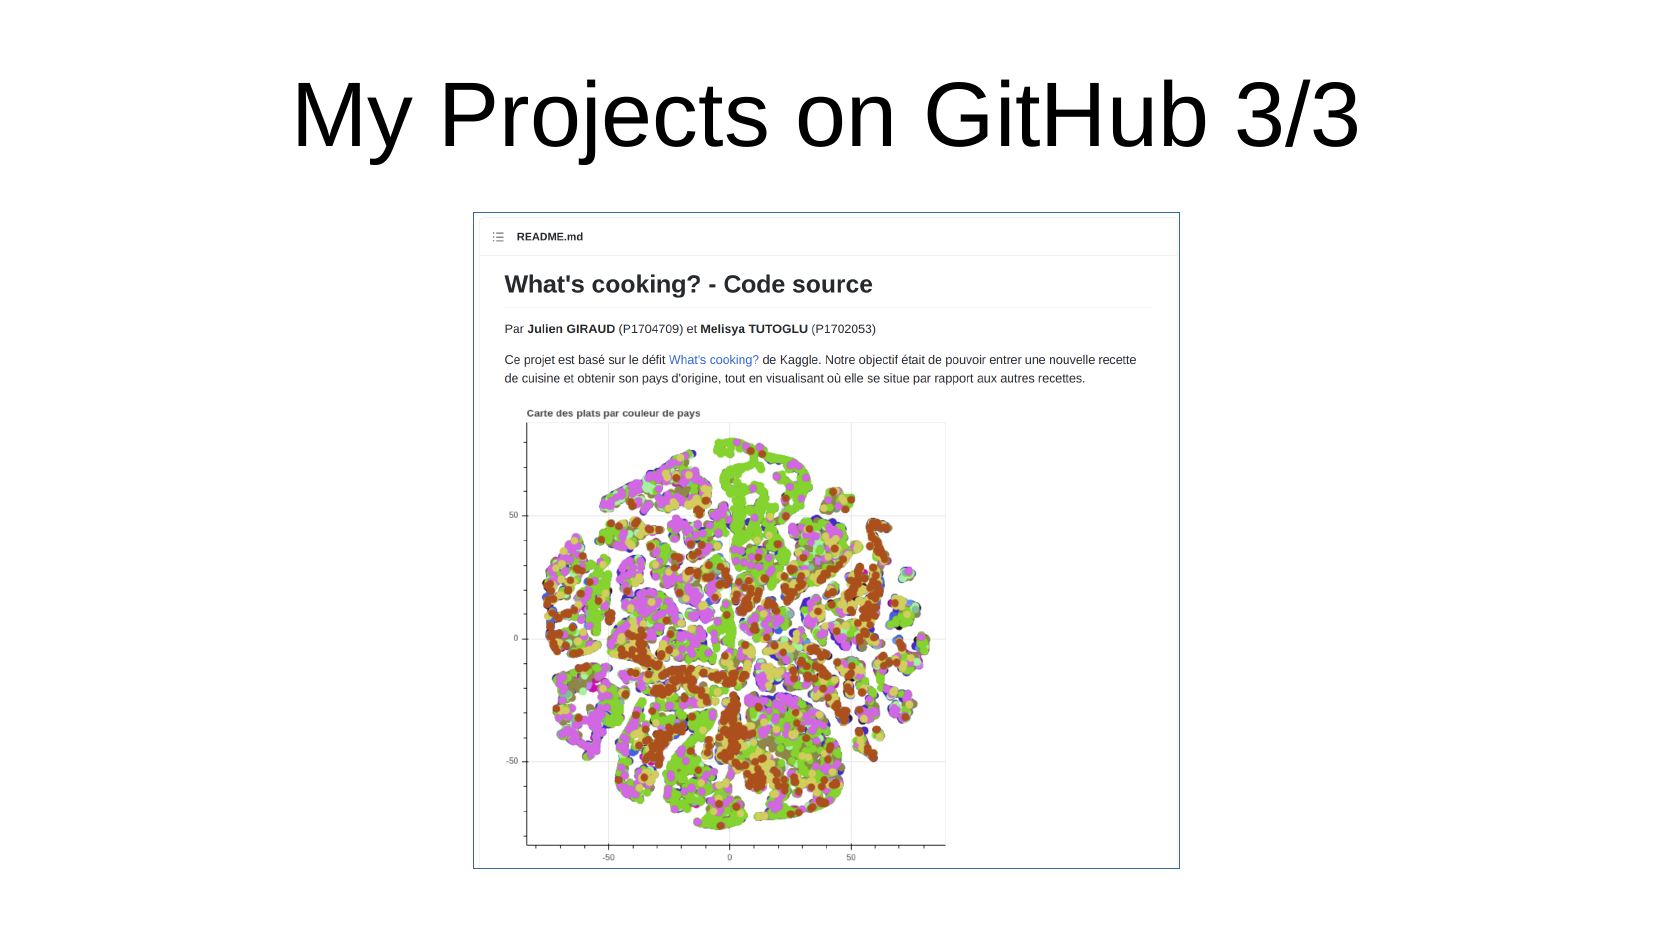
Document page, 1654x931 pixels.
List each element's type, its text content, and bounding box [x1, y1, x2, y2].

picture [473, 212, 1180, 869]
title My Projects on GitHub 3/3 [82, 37, 1571, 193]
